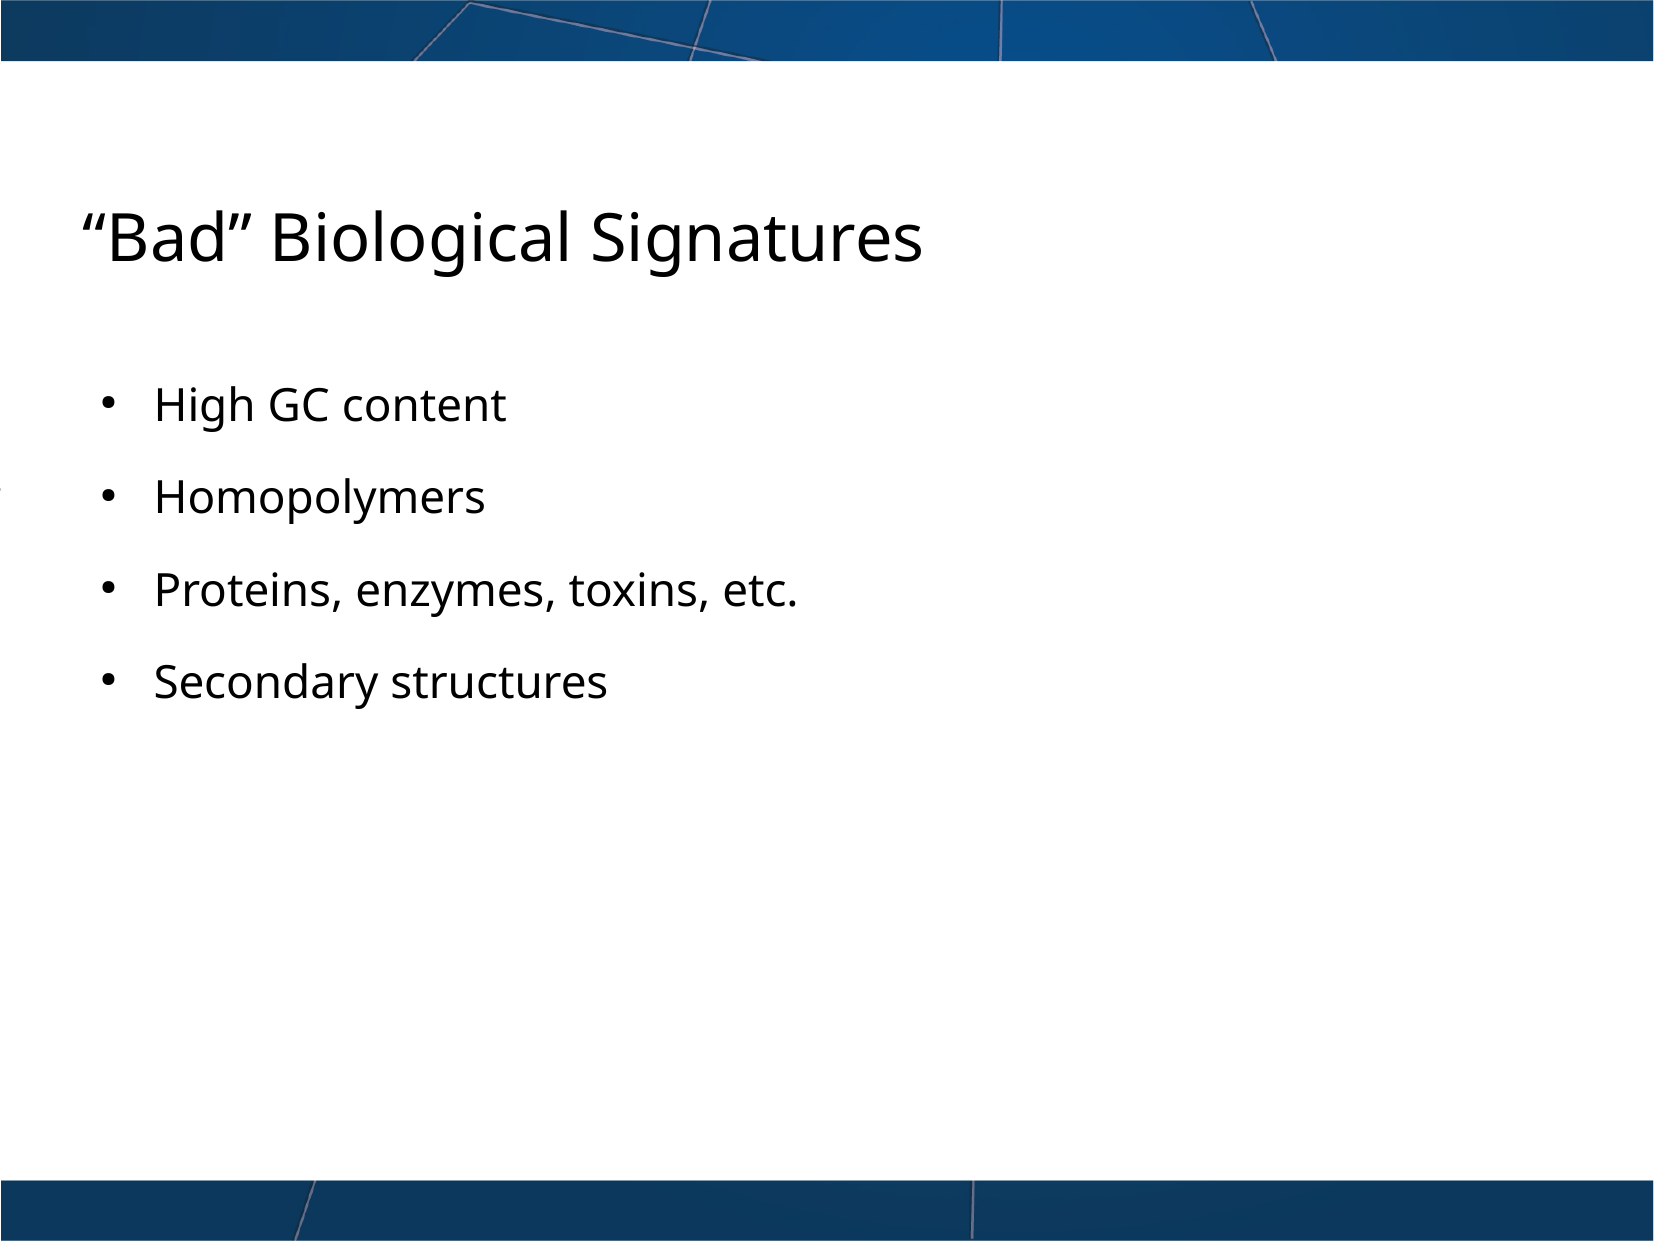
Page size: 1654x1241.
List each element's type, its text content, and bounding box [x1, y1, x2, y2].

picture [0, 0, 1654, 1241]
title “Bad” Biological Signatures [82, 132, 1571, 340]
list High GC content Homopolymers Proteins, enzymes, toxins, etc. Secondary structures [82, 372, 1571, 1093]
